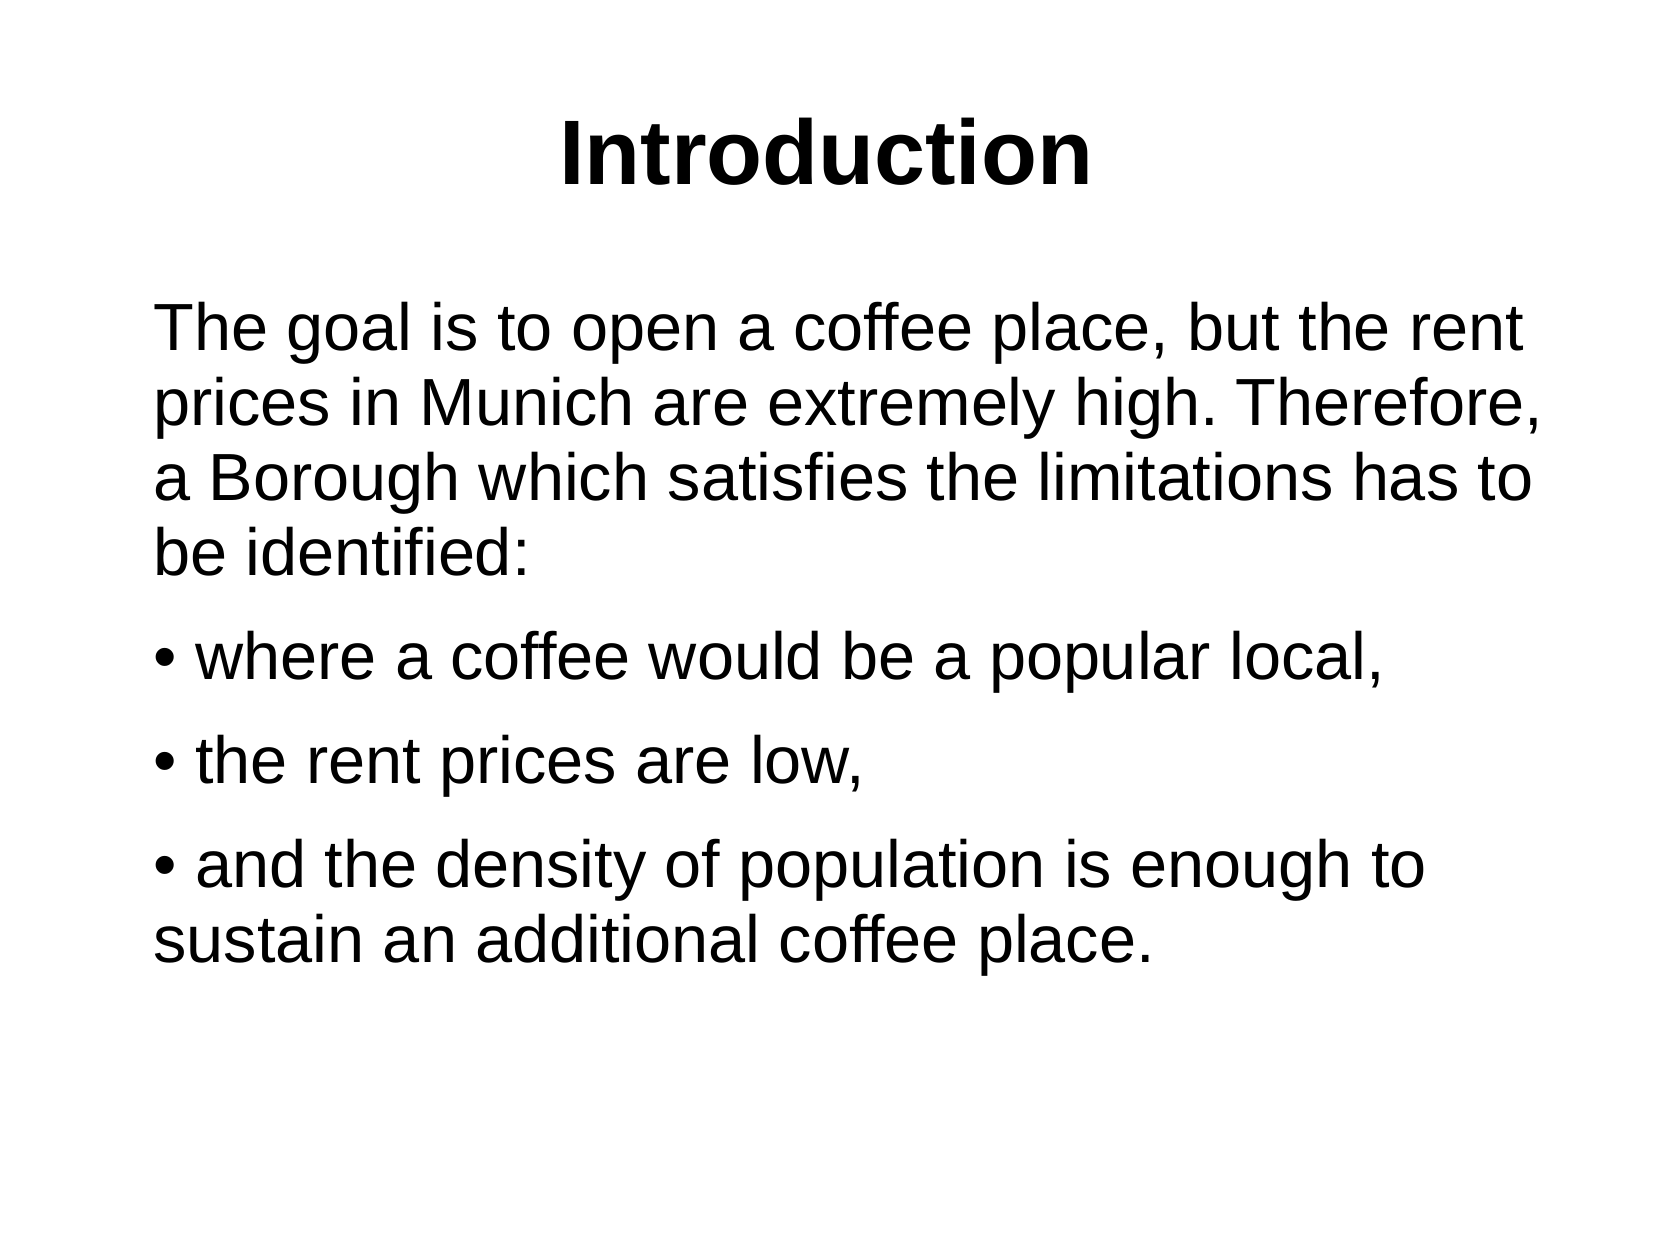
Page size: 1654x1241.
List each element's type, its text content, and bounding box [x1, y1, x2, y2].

title Introduction [82, 49, 1571, 257]
list The goal is to open a coffee place, but the rent prices in Munich are extremely high. Therefore, a Borough which satisfies the limitations has to be identified: • where a coffee would be a popular local, • the rent prices are low, • and the density of population is enough to sustain an additional coffee place. [82, 290, 1571, 1010]
